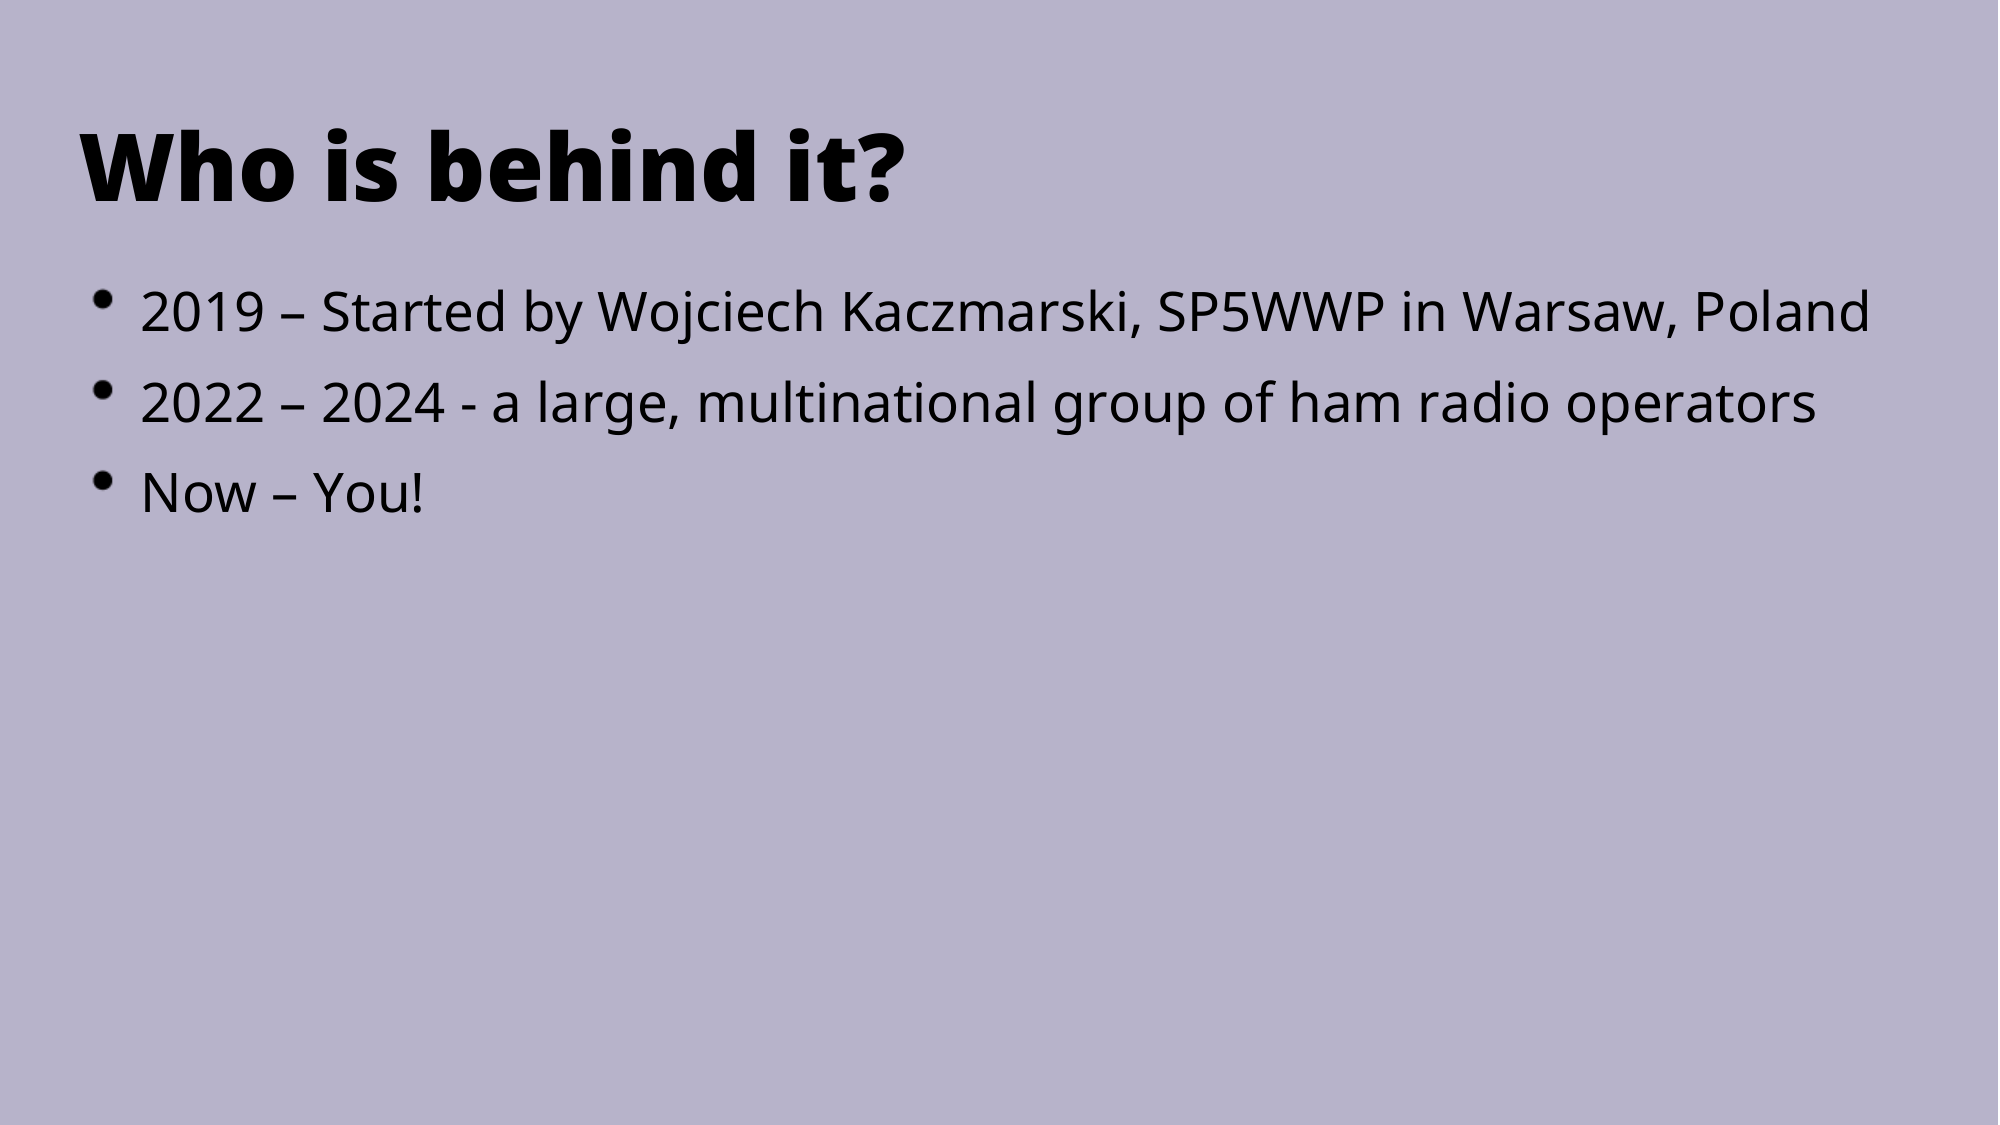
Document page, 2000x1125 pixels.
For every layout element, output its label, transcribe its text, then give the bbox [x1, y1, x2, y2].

text_box 2019 – Started by Wojciech Kaczmarski, SP5WWP in Warsaw, Poland [140, 273, 1832, 328]
text_box Who is behind it? [78, 101, 805, 195]
text_box Now – You! [140, 454, 427, 510]
picture [0, 0, 1998, 1125]
text_box 2022 – 2024 - a large, multinational group of ham radio operators [140, 363, 1723, 419]
